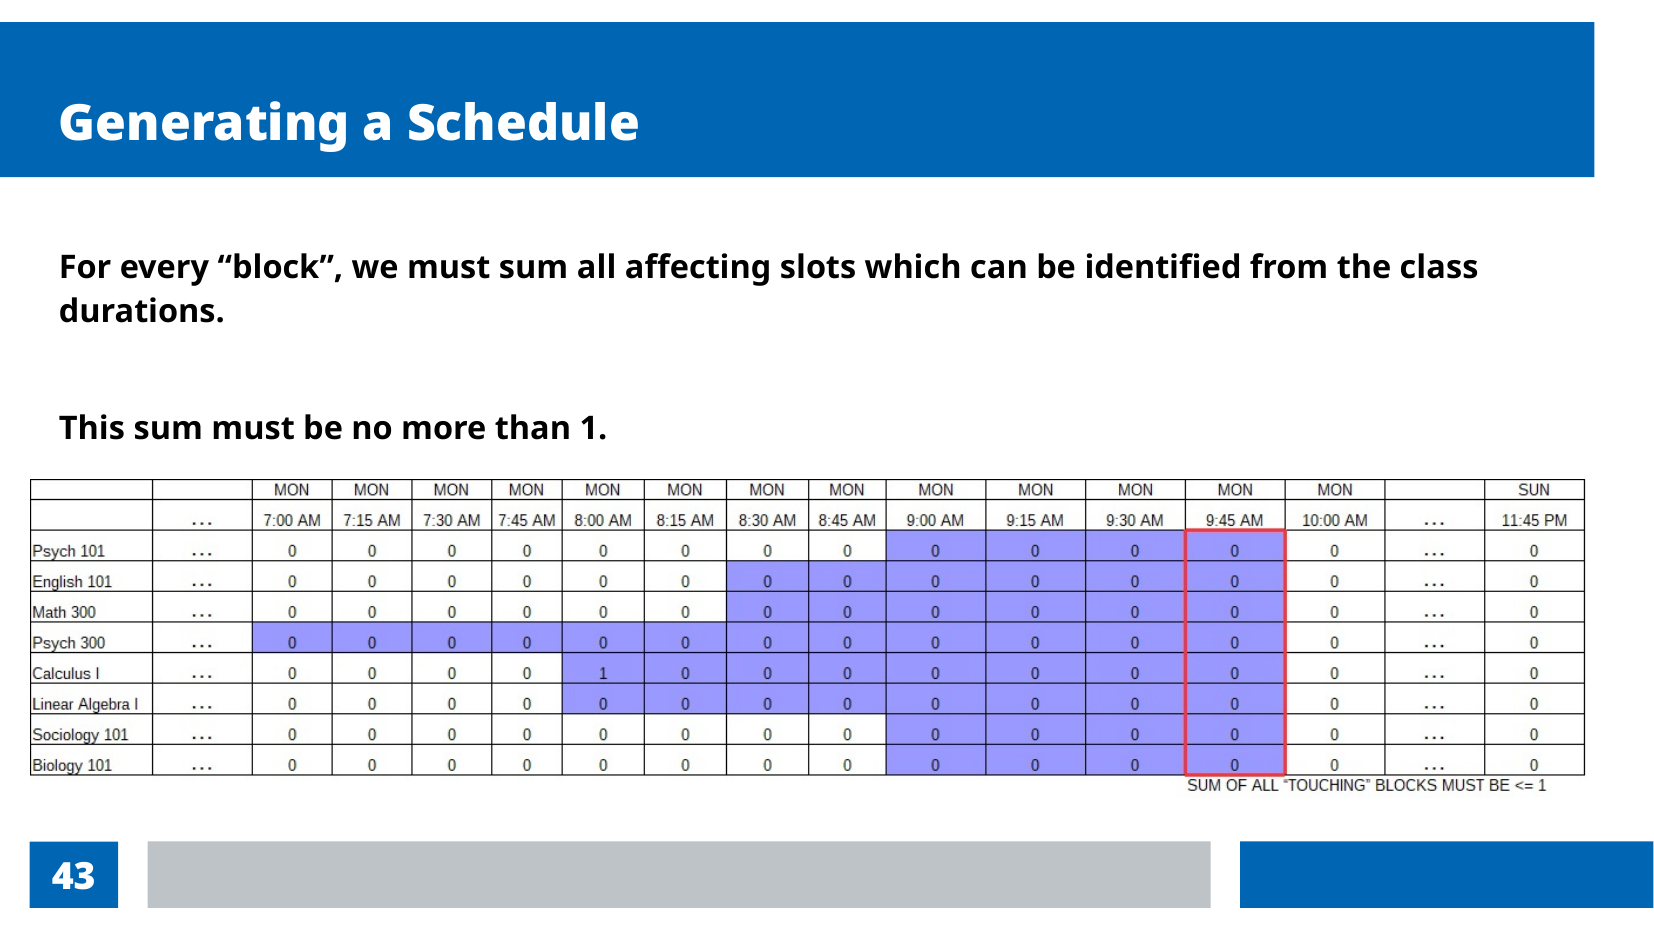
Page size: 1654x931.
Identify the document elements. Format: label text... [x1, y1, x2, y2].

picture [30, 479, 1591, 798]
title Generating a Schedule [59, 44, 1595, 156]
list For every “block”, we must sum all affecting slots which can be identified from the class durations. This sum must be no more than 1. [59, 243, 1565, 451]
